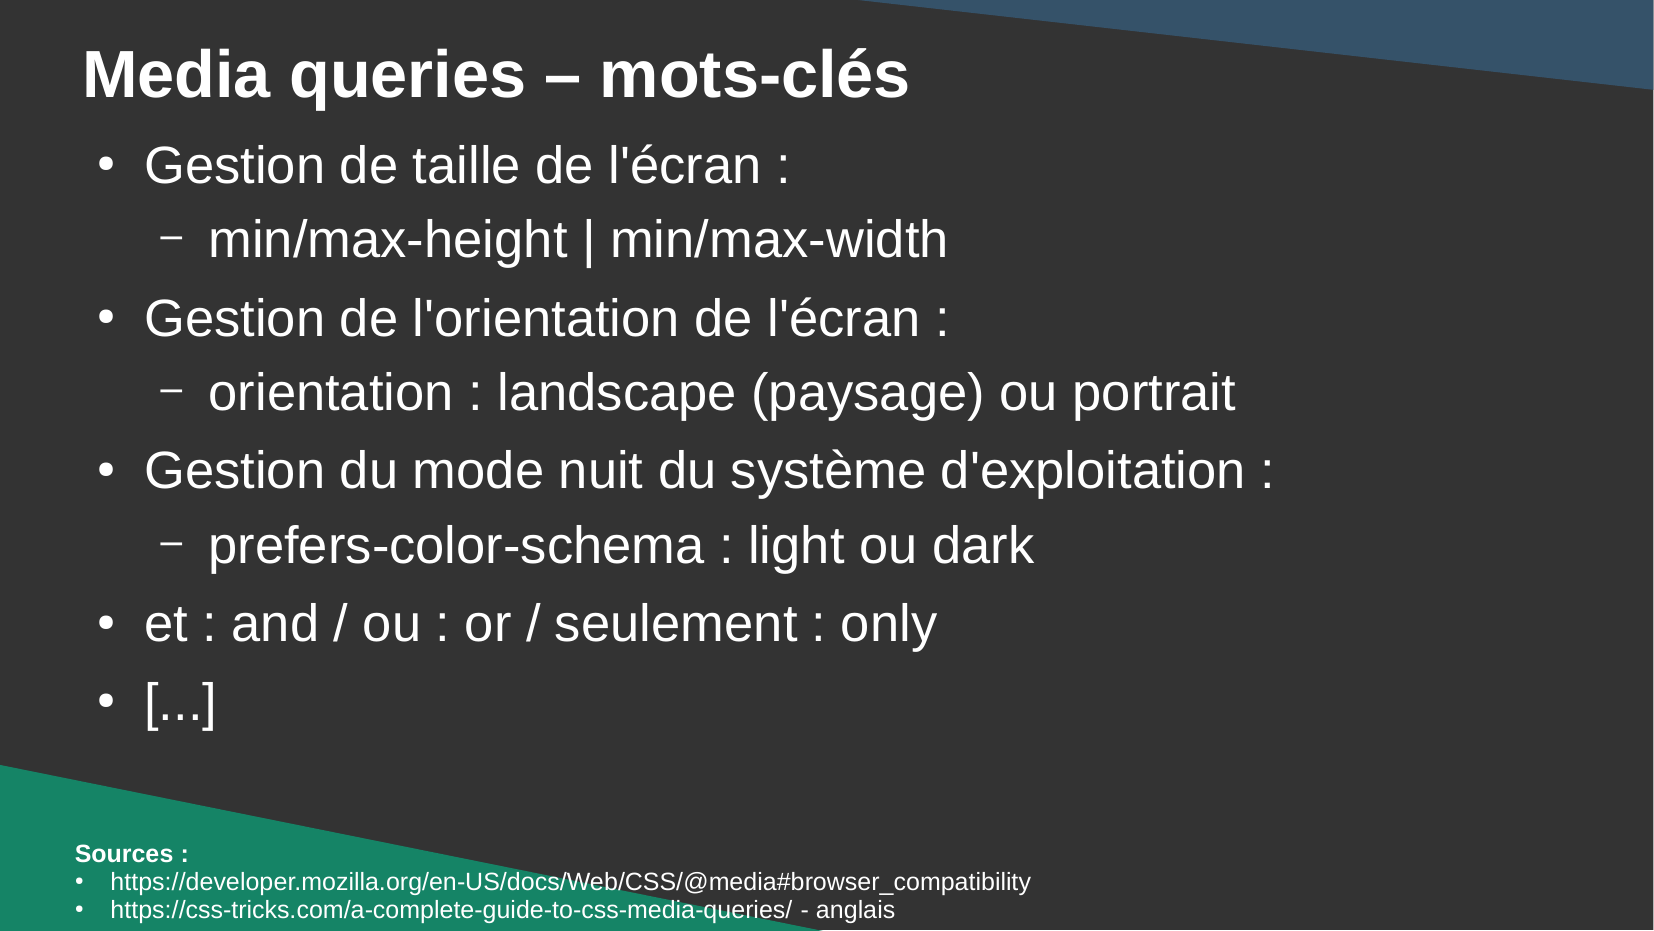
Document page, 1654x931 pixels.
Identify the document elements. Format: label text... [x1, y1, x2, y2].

text_box [858, 0, 1654, 90]
list Gestion de taille de l'écran : min/max-height | min/max-width Gestion de l'orientation de l'écran : orientation : landscape (paysage) ou portrait Gestion du mode nuit du système d'exploitation : prefers-color-schema : light ou dark et : and / ou : or / seulement : only [...] [80, 135, 1605, 733]
text_box Sources : https://developer.mozilla.org/en-US/docs/Web/CSS/@media#browser_compatibility https://css-tricks.com/a-complete-guide-to-css-media-queries/ - anglais [60, 832, 1546, 931]
text_box [0, 764, 333, 931]
title Media queries – mots-clés [82, 37, 1571, 122]
